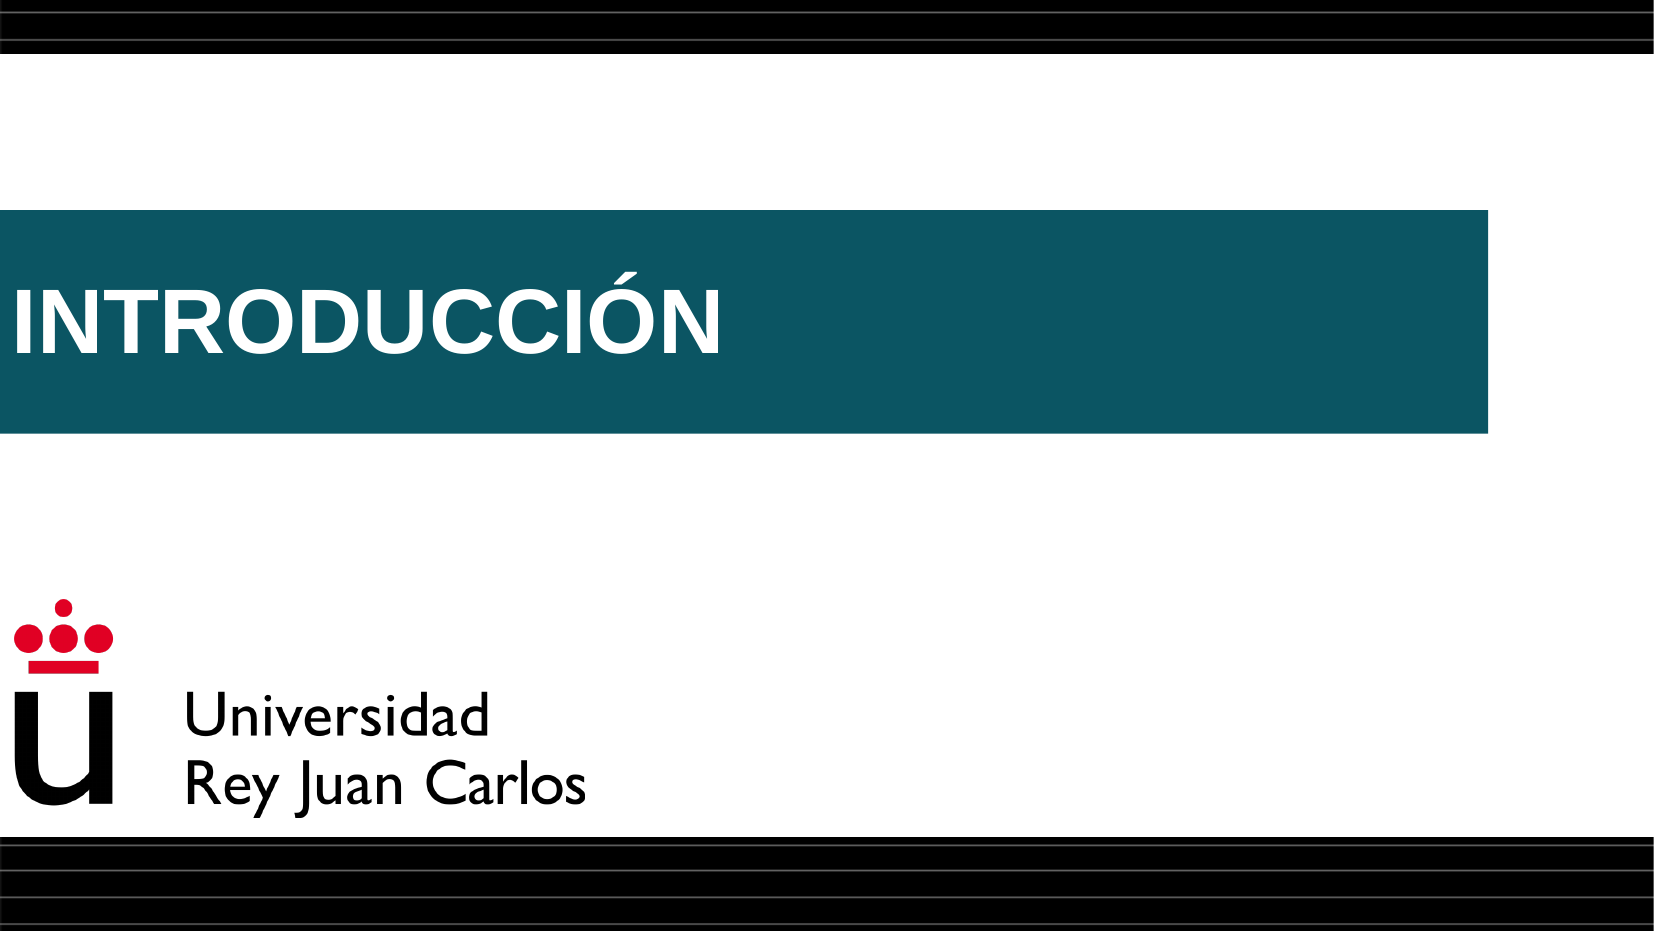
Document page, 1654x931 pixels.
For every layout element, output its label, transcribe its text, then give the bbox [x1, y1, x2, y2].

picture [0, 837, 1654, 931]
title INTRODUCCIÓN [0, 210, 1489, 434]
picture [0, 0, 1654, 54]
picture [14, 599, 585, 818]
